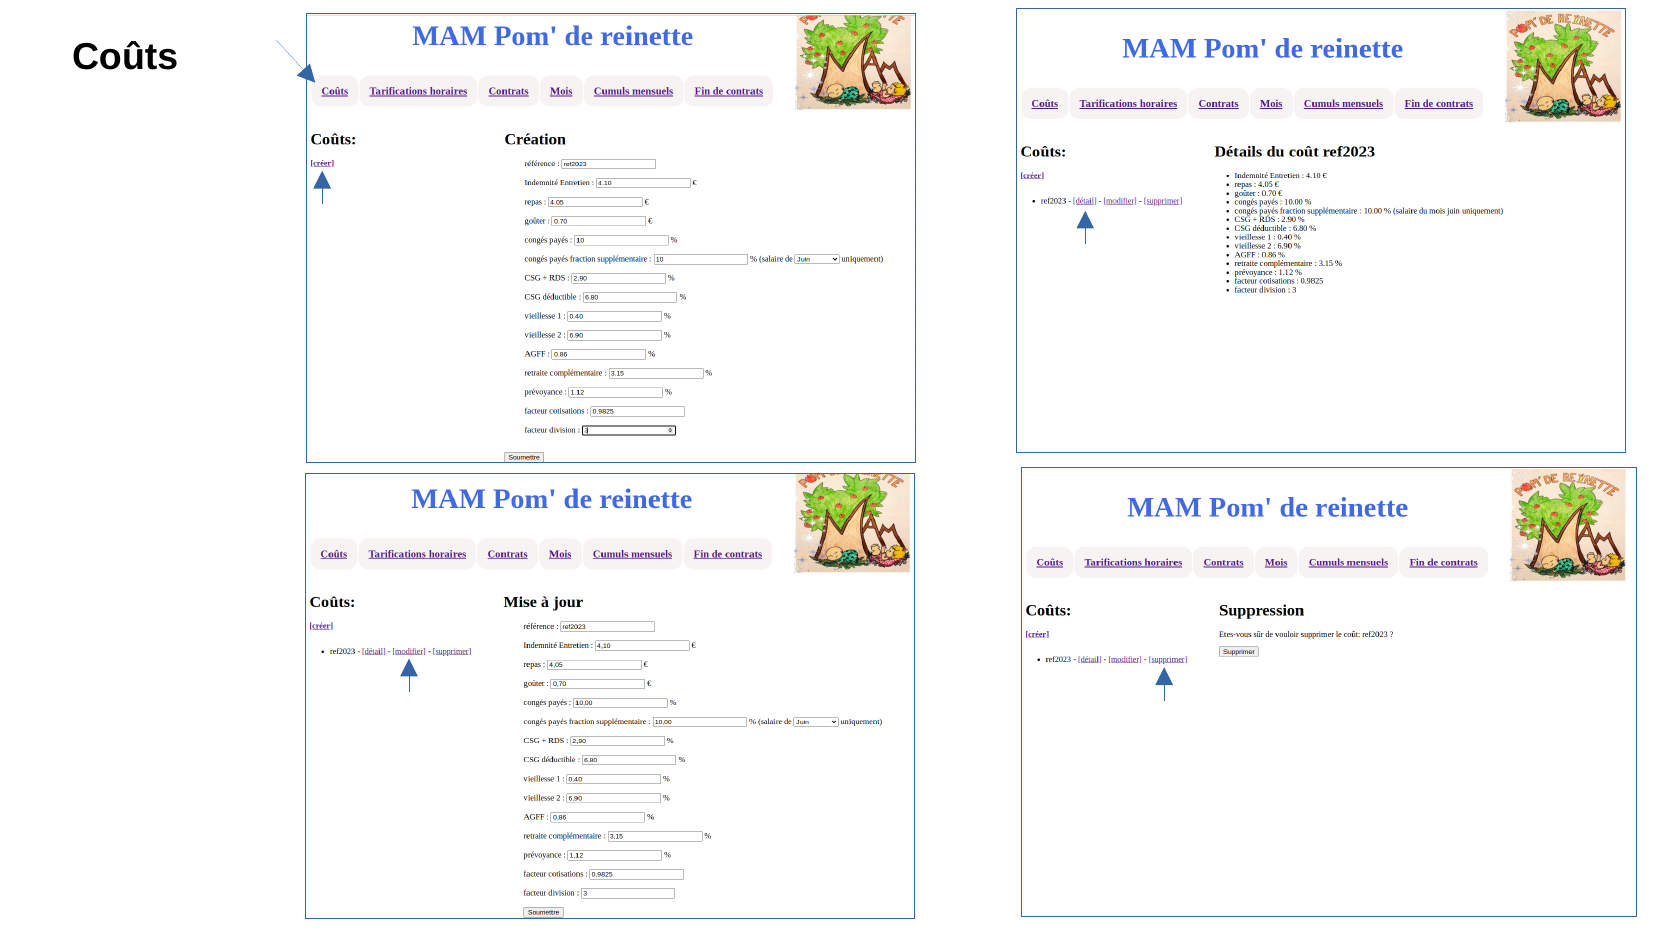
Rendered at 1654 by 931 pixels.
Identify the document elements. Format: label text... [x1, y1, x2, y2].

text_box Coûts [57, 28, 202, 86]
picture [1021, 467, 1637, 917]
picture [305, 473, 915, 919]
picture [306, 13, 916, 463]
picture [1016, 8, 1626, 453]
